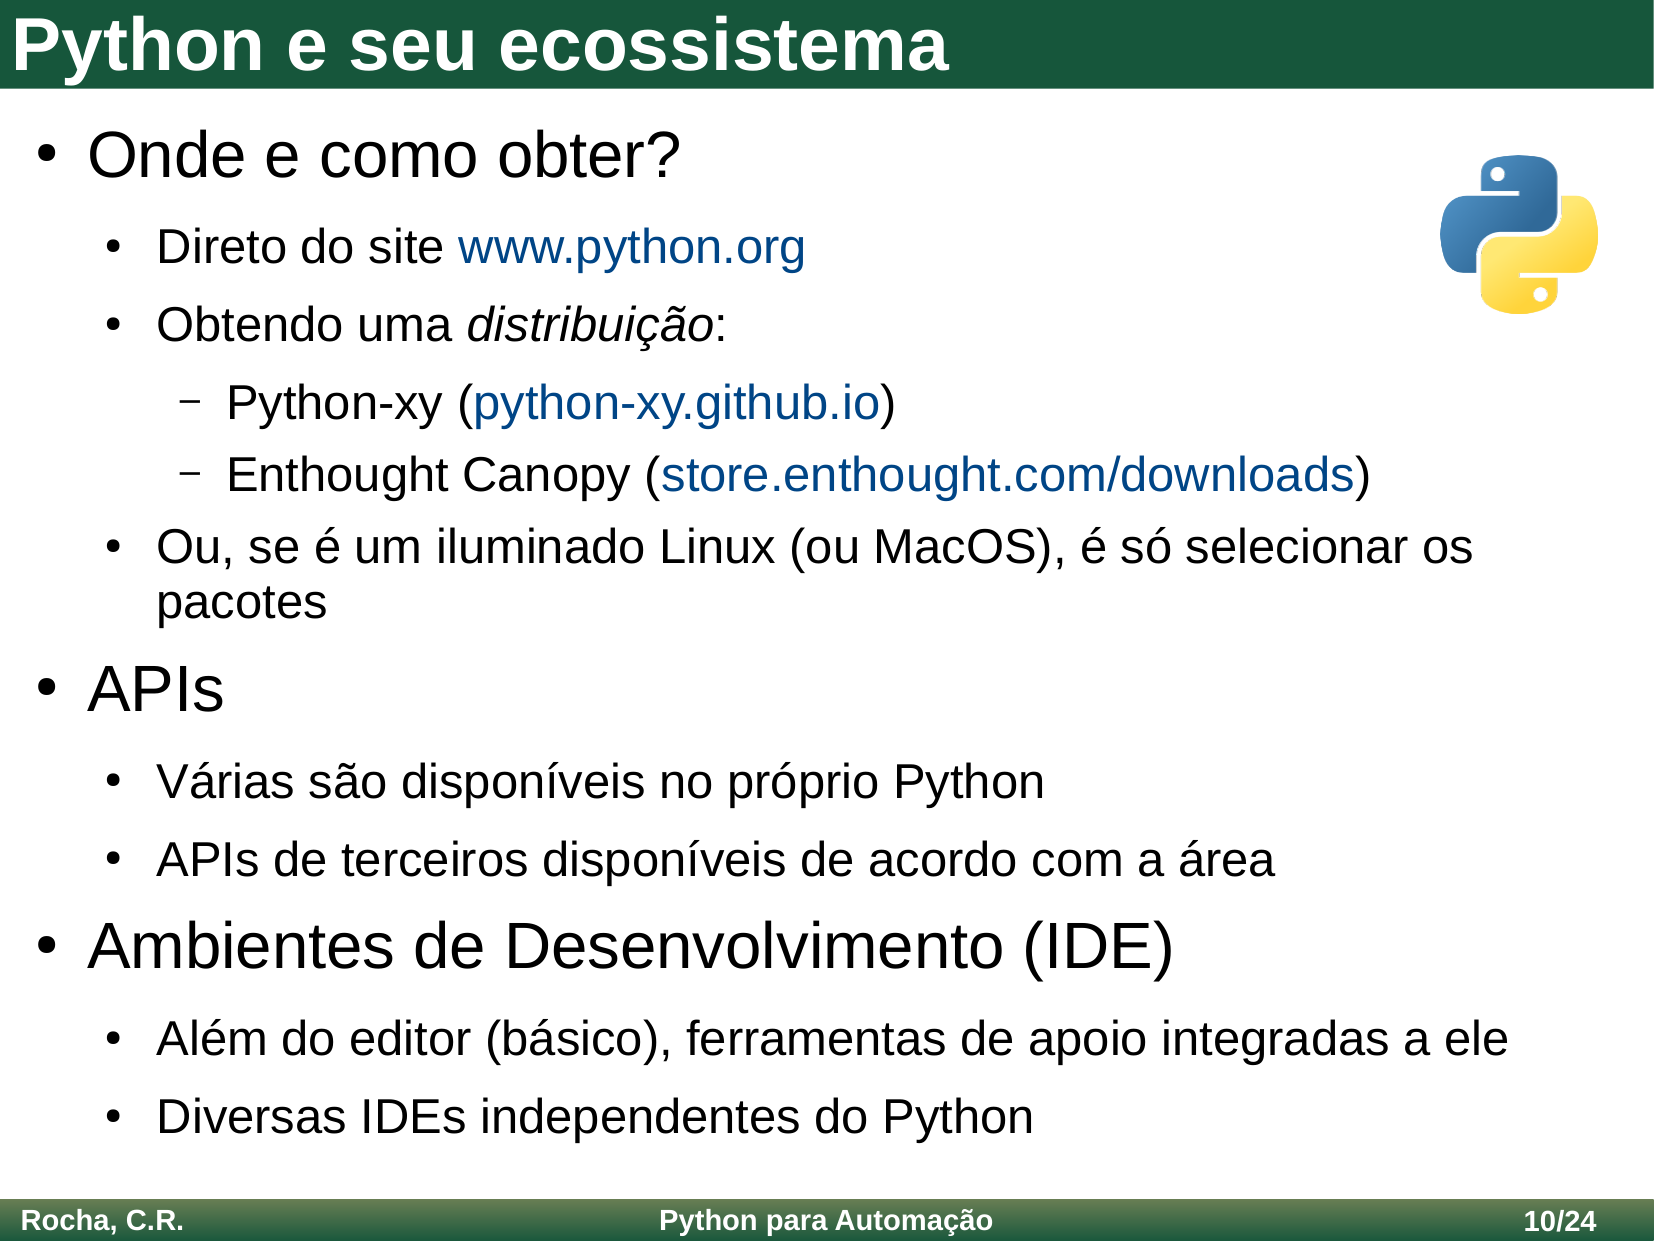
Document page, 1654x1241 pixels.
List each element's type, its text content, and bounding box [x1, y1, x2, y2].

picture [1440, 155, 1598, 314]
list Onde e como obter? Direto do site www.python.org Obtendo uma distribuição: Python-xy (python-xy.github.io) Enthought Canopy (store.enthought.com/downloads) Ou, se é um iluminado Linux (ou MacOS), é só selecionar os pacotes APIs Várias são disponíveis no próprio Python APIs de terceiros disponíveis de acordo com a área Ambientes de Desenvolvimento (IDE) Além do editor (básico), ferramentas de apoio integradas a ele Diversas IDEs independentes do Python [17, 118, 1625, 1152]
title Python e seu ecossistema [11, 0, 1625, 89]
